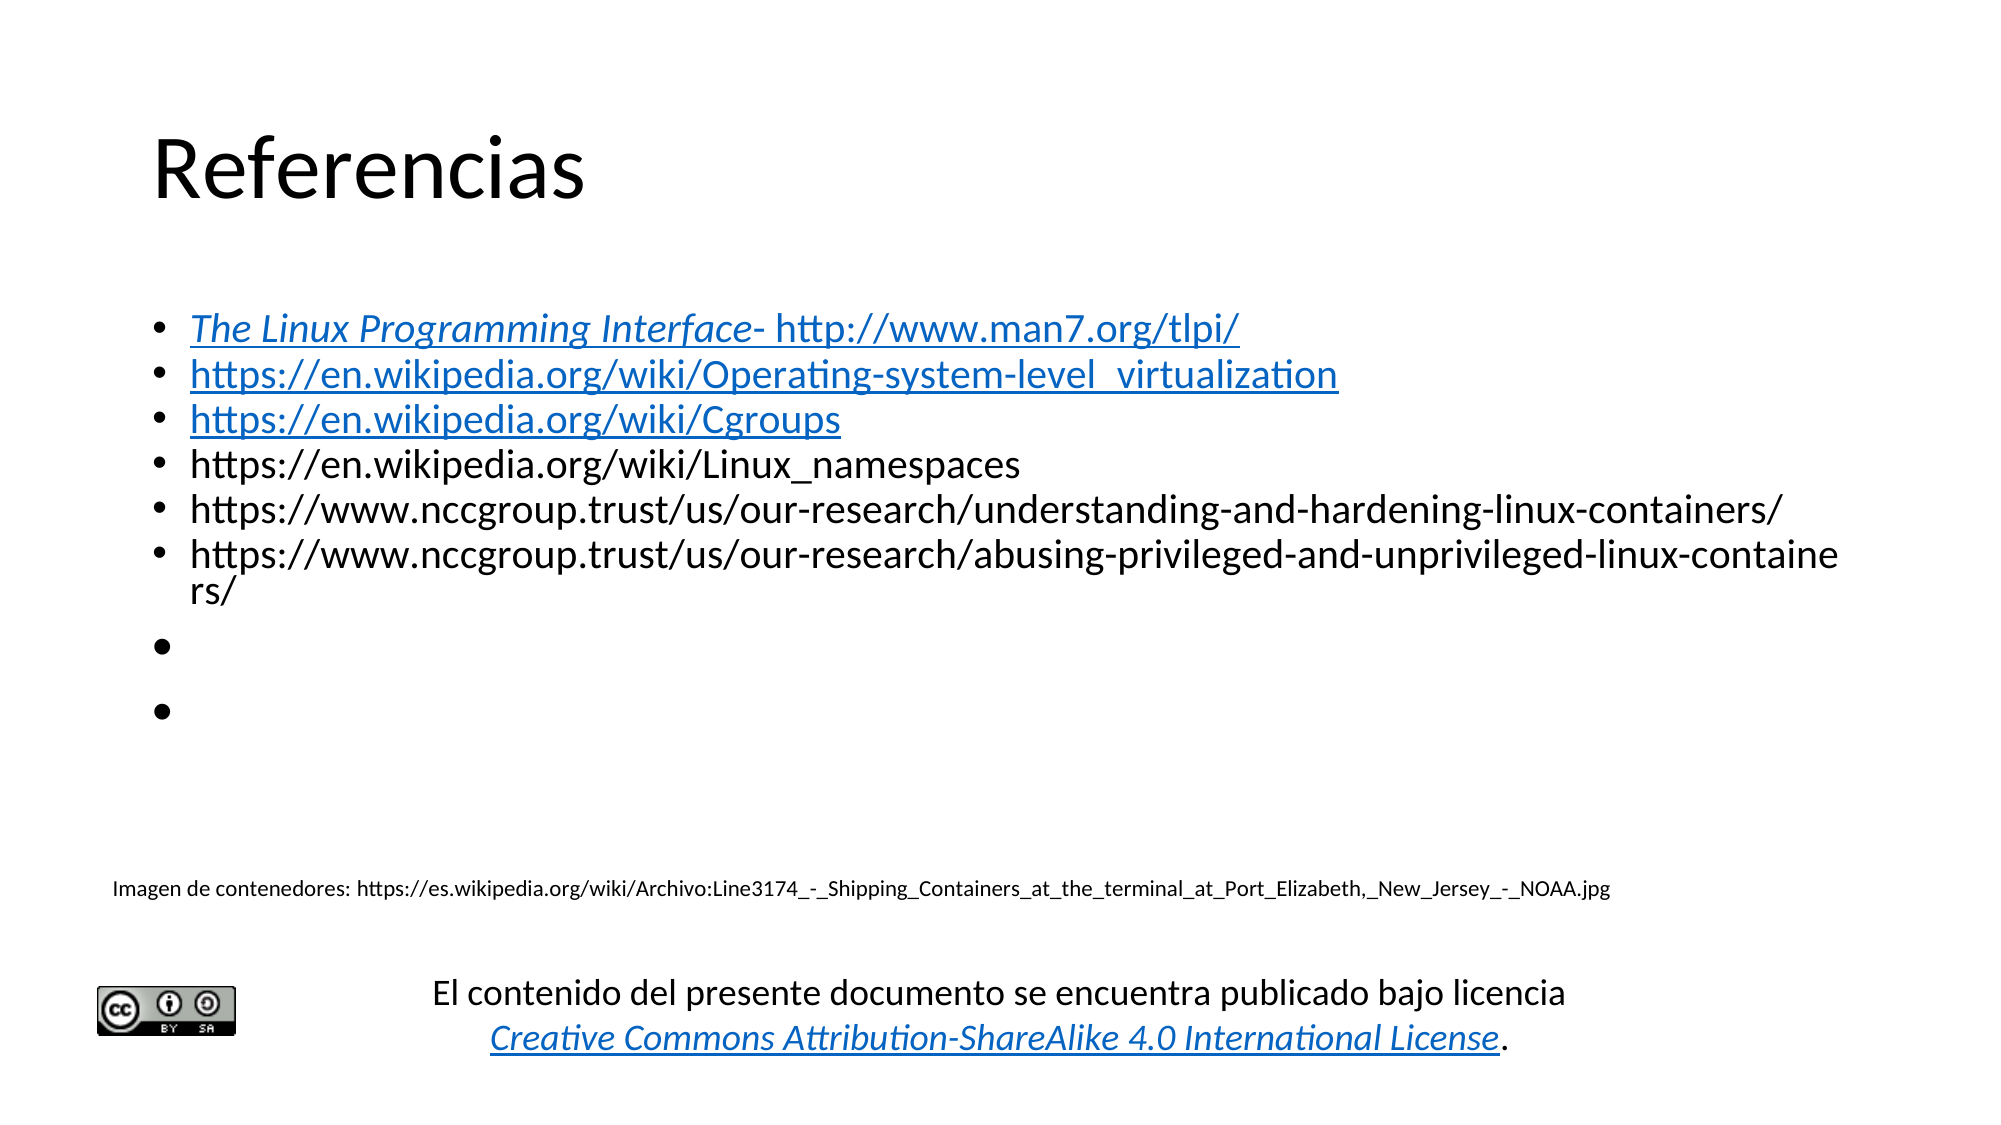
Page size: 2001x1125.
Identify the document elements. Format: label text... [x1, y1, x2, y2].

text_box El contenido del presente documento se encuentra publicado bajo licencia Creative Commons Attribution-ShareAlike 4.0 International License. [97, 960, 1903, 1062]
text_box Imagen de contenedores: https://es.wikipedia.org/wiki/Archivo:Line3174_-_Shipping_Containers_at_the_terminal_at_Port_Elizabeth,_New_Jersey_-_NOAA.jpg [97, 866, 1903, 960]
picture [97, 986, 236, 1036]
list The Linux Programming Interface - http://www.man7.org/tlpi/ https://en.wikipedia.org/wiki/Operating-system-level_virtualization https://en.wikipedia.org/wiki/Cgroups https://en.wikipedia.org/wiki/Linux_namespaces https://www.nccgroup.trust/us/our-research/understanding-and-hardening-linux-containers/ https://www.nccgroup.trust/us/our-research/abusing-privileged-and-unprivileged-linux-containers/ [137, 299, 1863, 866]
title Referencias [137, 59, 1863, 278]
